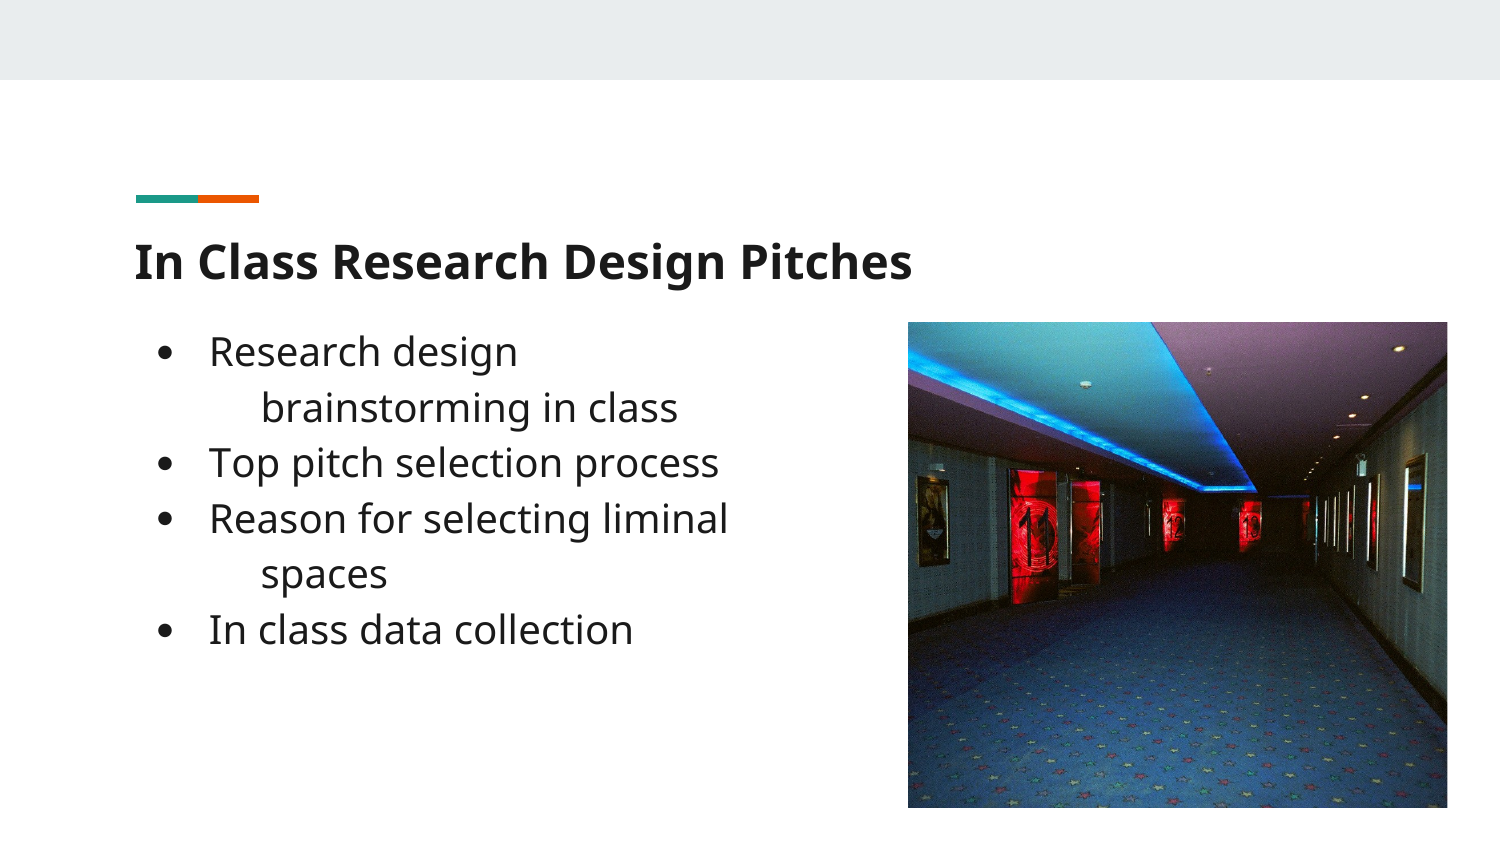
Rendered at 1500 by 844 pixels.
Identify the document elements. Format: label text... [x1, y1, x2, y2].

title In Class Research Design Pitches [119, 216, 1381, 305]
picture [925, 367, 940, 372]
list Research design brainstorming in class Top pitch selection process Reason for selecting liminal spaces In class data collection [119, 304, 750, 676]
picture [908, 322, 1448, 808]
